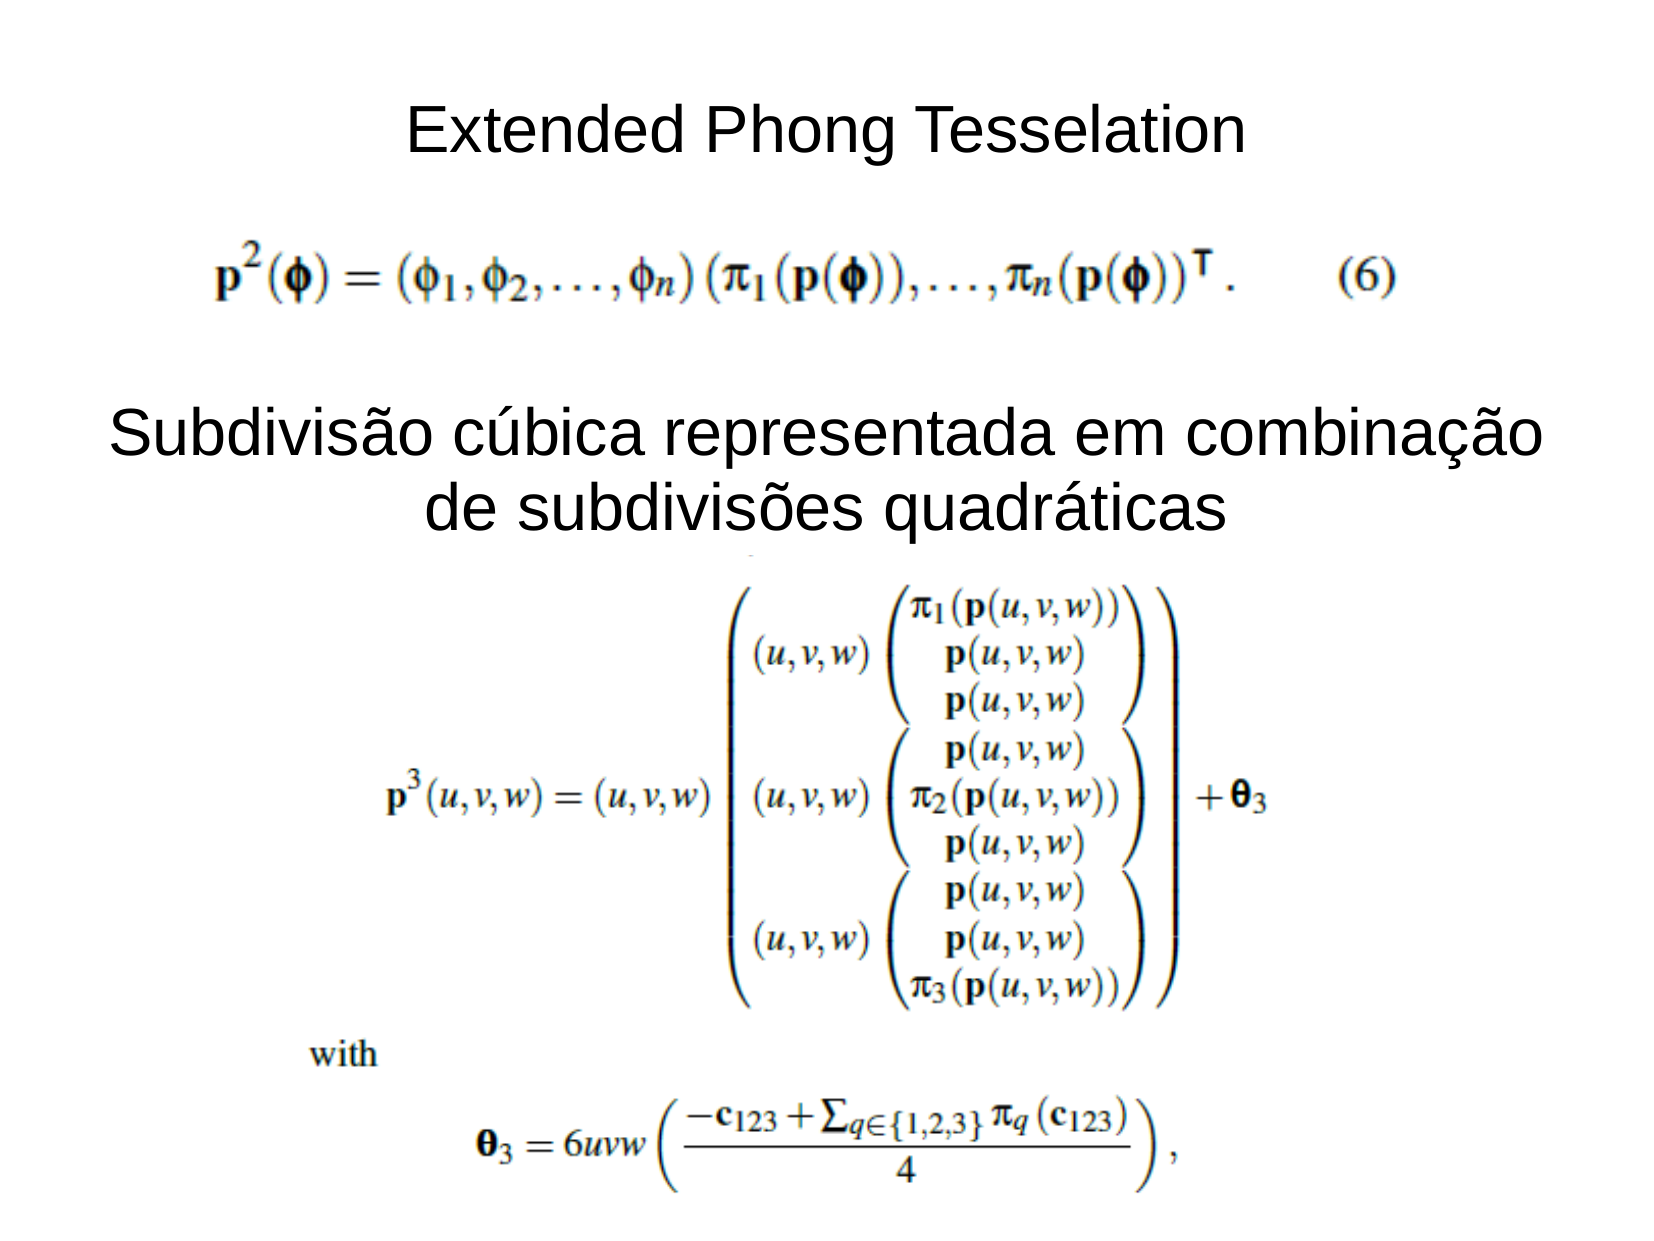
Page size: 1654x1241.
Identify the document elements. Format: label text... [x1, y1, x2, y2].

title Subdivisão cúbica representada em combinação de subdivisões quadráticas [82, 366, 1571, 574]
picture [94, 219, 1536, 366]
title Extended Phong Tesselation [82, 25, 1571, 233]
picture [259, 574, 1394, 1212]
